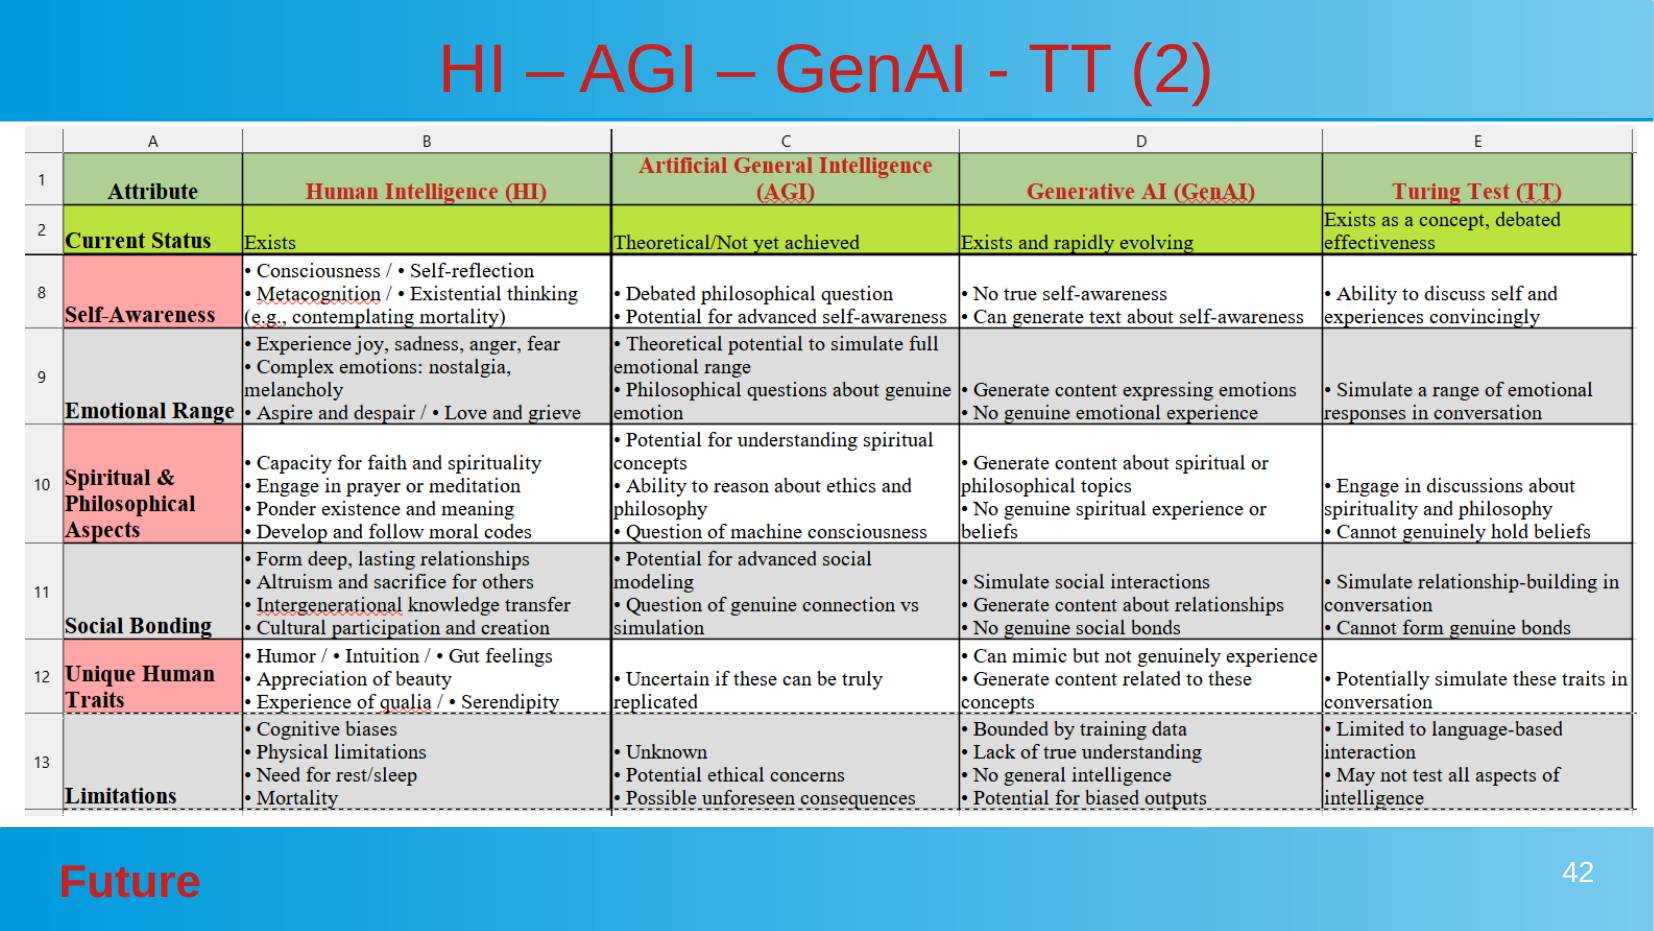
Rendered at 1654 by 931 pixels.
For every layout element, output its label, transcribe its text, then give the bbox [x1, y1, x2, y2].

title HI – AGI – GenAI - TT (2) [59, 29, 1595, 108]
picture [25, 126, 1637, 816]
